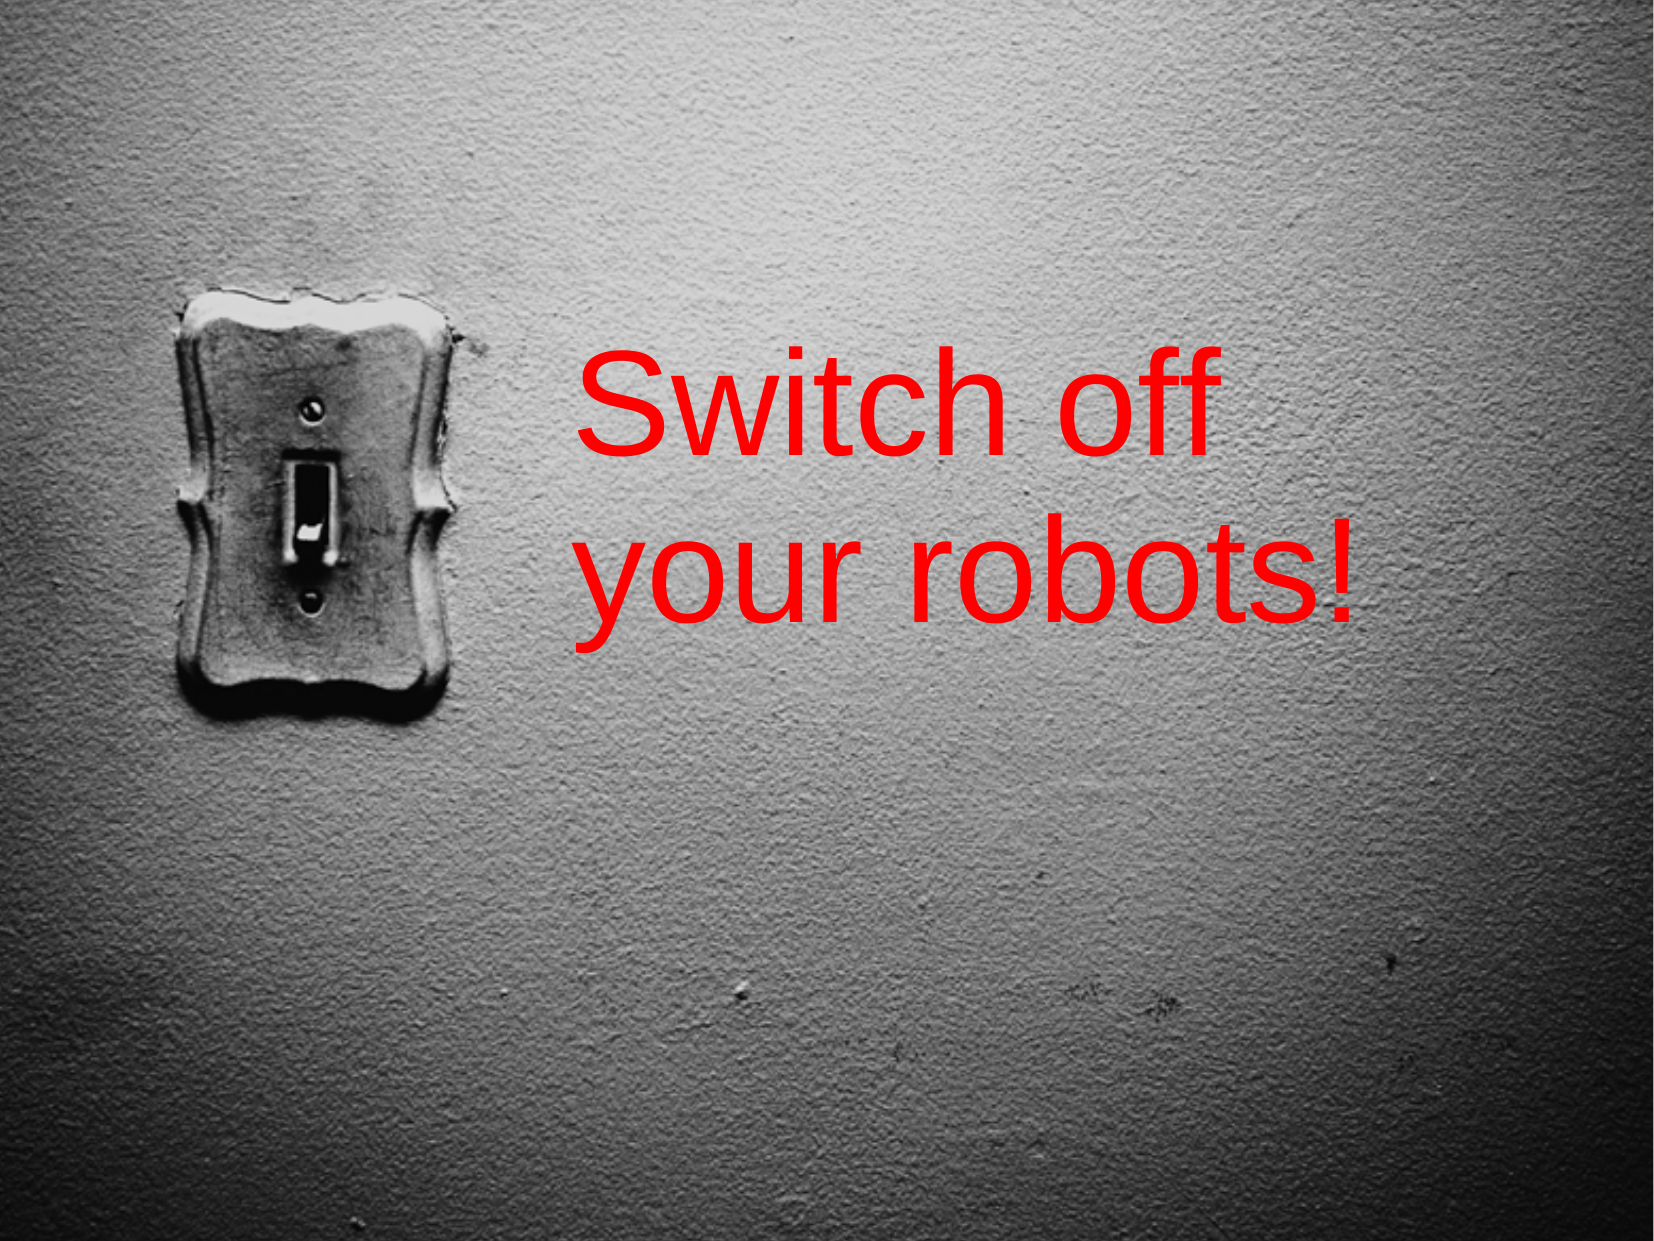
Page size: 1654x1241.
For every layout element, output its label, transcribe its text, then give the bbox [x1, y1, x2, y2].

picture [0, 0, 1654, 1241]
text_box Switch off your robots! [556, 312, 1645, 699]
